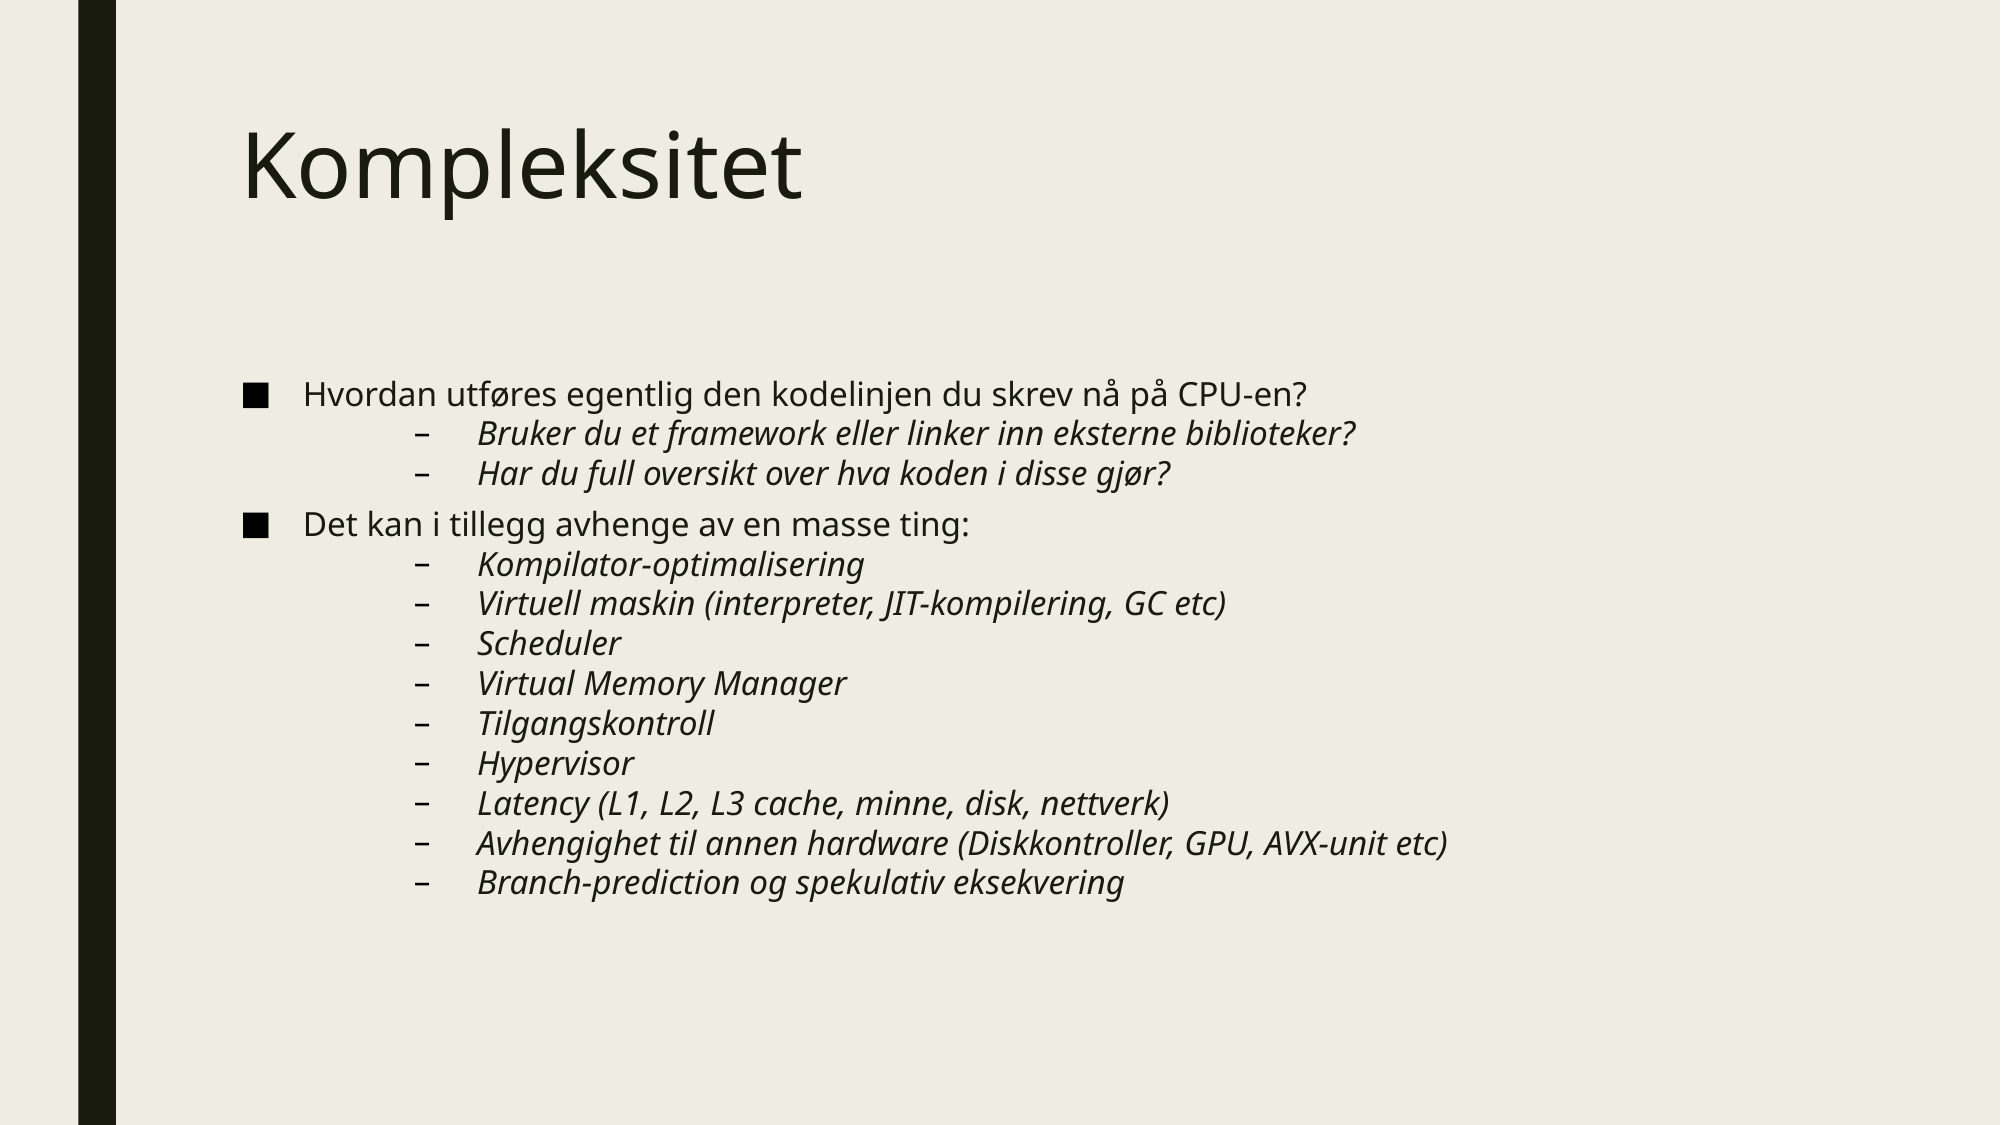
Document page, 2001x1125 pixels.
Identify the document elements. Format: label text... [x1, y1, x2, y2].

title Kompleksitet [225, 112, 1801, 357]
list Hvordan utføres egentlig den kodelinjen du skrev nå på CPU-en? Bruker du et framework eller linker inn eksterne biblioteker? Har du full oversikt over hva koden i disse gjør? Det kan i tillegg avhenge av en masse ting: Kompilator-optimalisering Virtuell maskin (interpreter, JIT-kompilering, GC etc) Scheduler Virtual Memory Manager Tilgangskontroll Hypervisor Latency (L1, L2, L3 cache, minne, disk, nettverk) Avhengighet til annen hardware (Diskkontroller, GPU, AVX-unit etc) Branch-prediction og spekulativ eksekvering [225, 375, 1801, 963]
